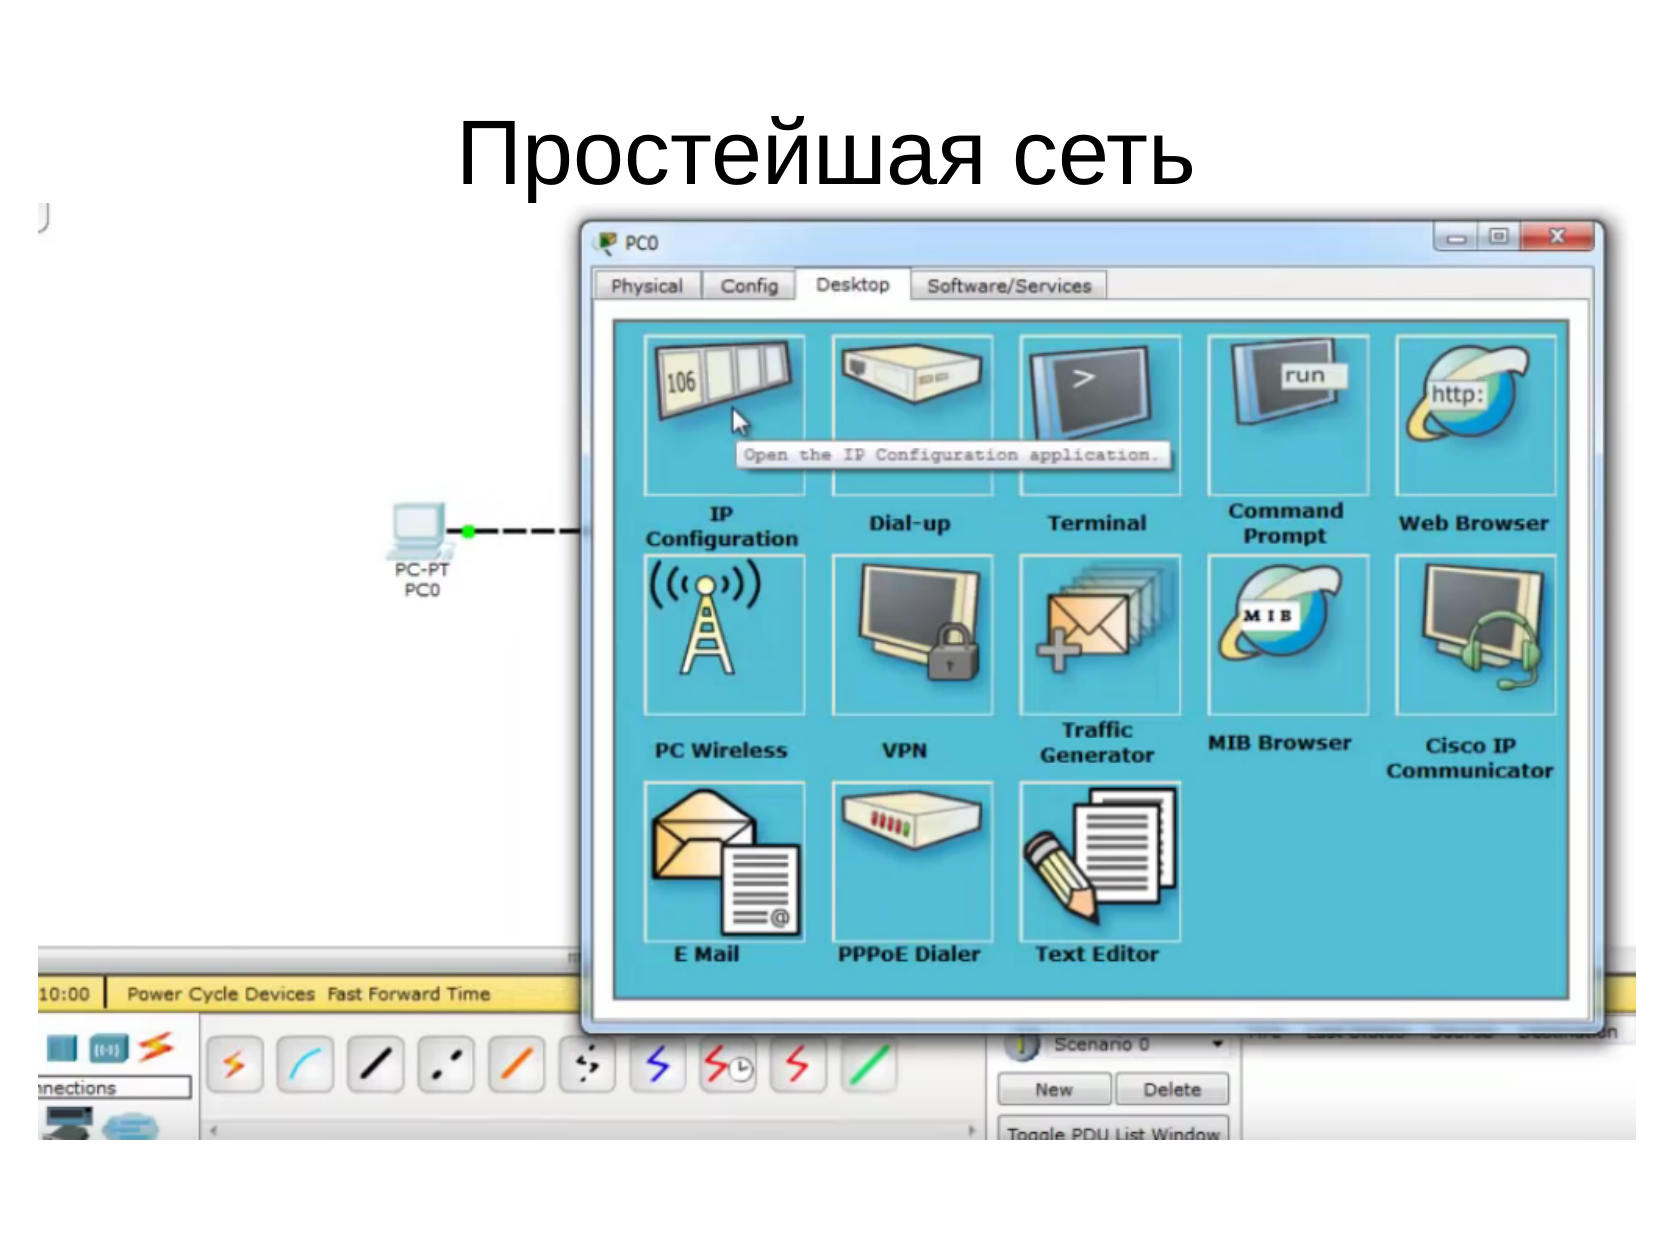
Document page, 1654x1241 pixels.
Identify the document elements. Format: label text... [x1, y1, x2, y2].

picture [38, 203, 1636, 1140]
title Простейшая сеть [82, 49, 1571, 203]
